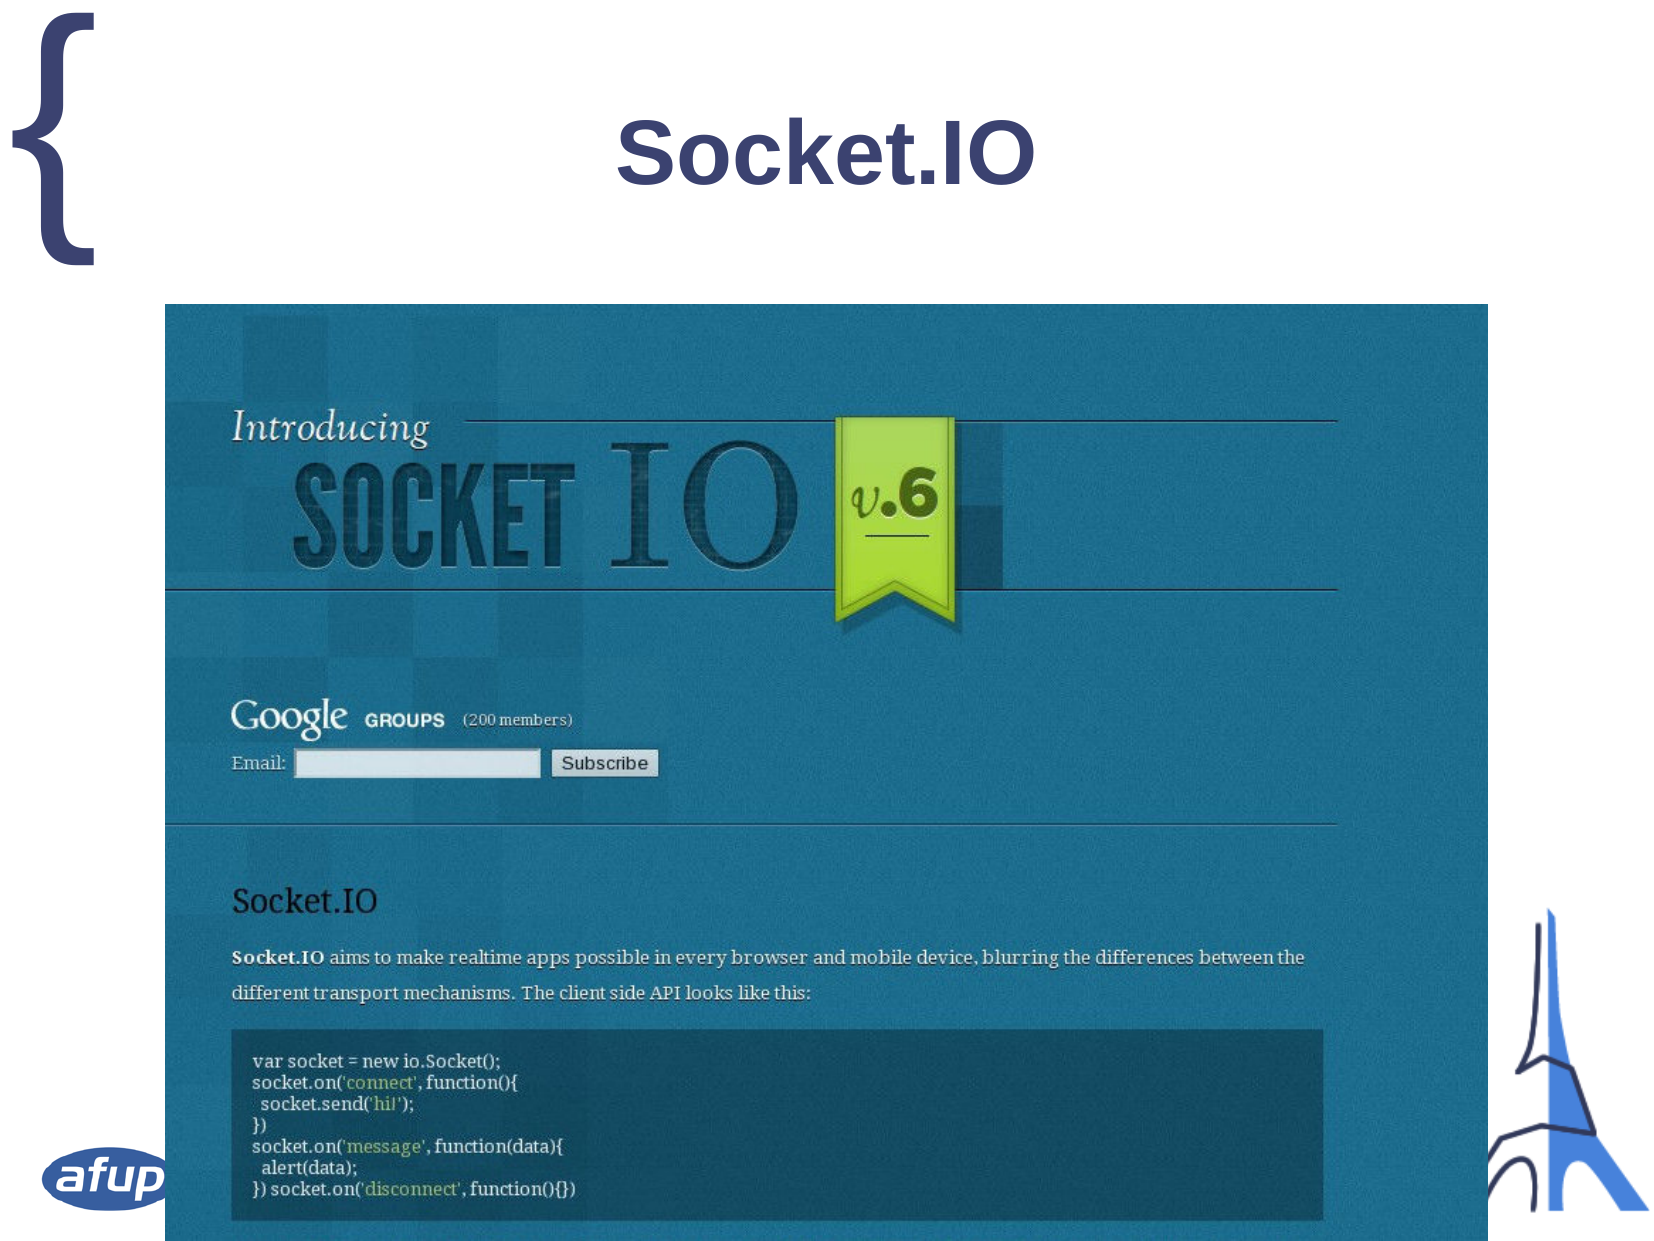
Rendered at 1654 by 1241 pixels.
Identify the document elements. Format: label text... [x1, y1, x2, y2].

picture [41, 304, 1650, 1241]
title Socket.IO [82, 56, 1571, 250]
